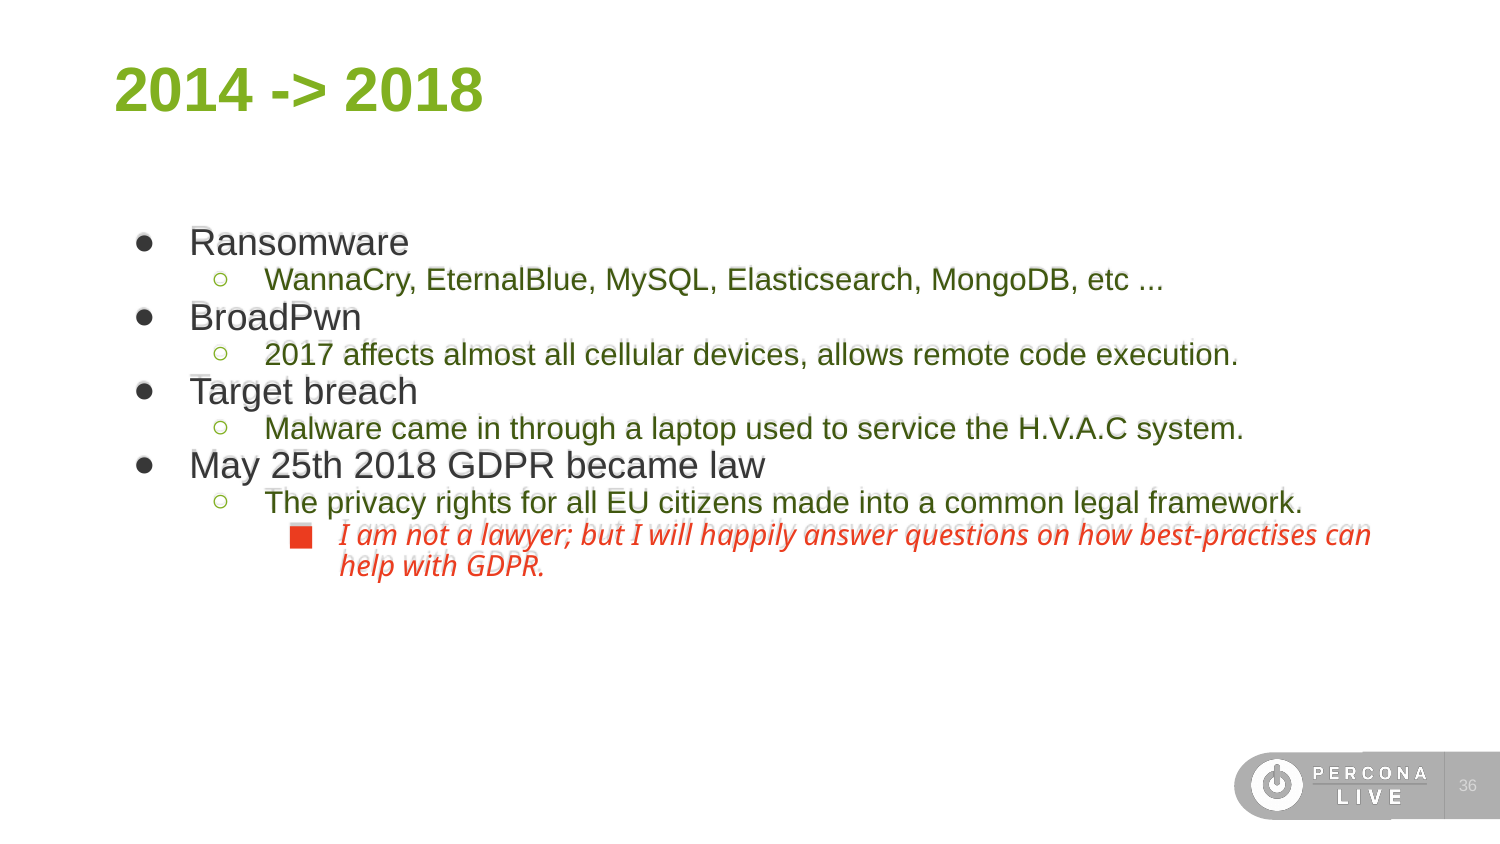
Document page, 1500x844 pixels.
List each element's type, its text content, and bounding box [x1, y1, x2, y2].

title 2014 -> 2018 [103, 6, 1397, 176]
list Ransomware WannaCry, EternalBlue, MySQL, Elasticsearch, MongoDB, etc ... BroadPwn 2017 affects almost all cellular devices, allows remote code execution. Target breach Malware came in through a laptop used to service the H.V.A.C system. May 25th 2018 GDPR became law The privacy rights for all EU citizens made into a common legal framework. I am not a lawyer; but I will happily answer questions on how best-practises can help with GDPR. [103, 217, 1397, 732]
picture [1251, 759, 1427, 811]
